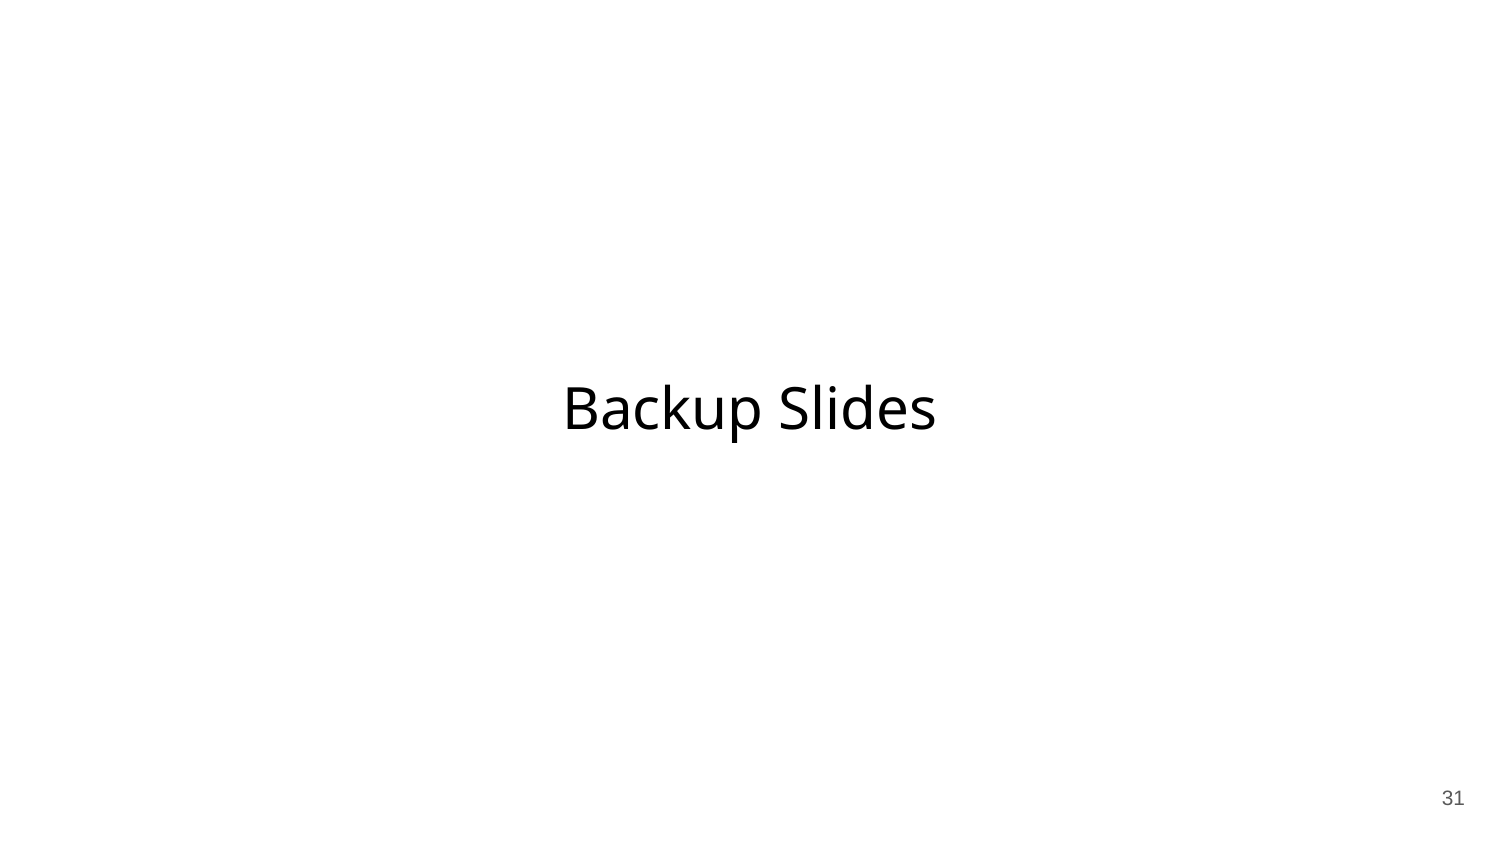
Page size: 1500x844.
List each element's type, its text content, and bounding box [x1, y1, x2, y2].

slide_number <number> [1389, 764, 1480, 830]
title Backup Slides [252, 356, 1248, 488]
